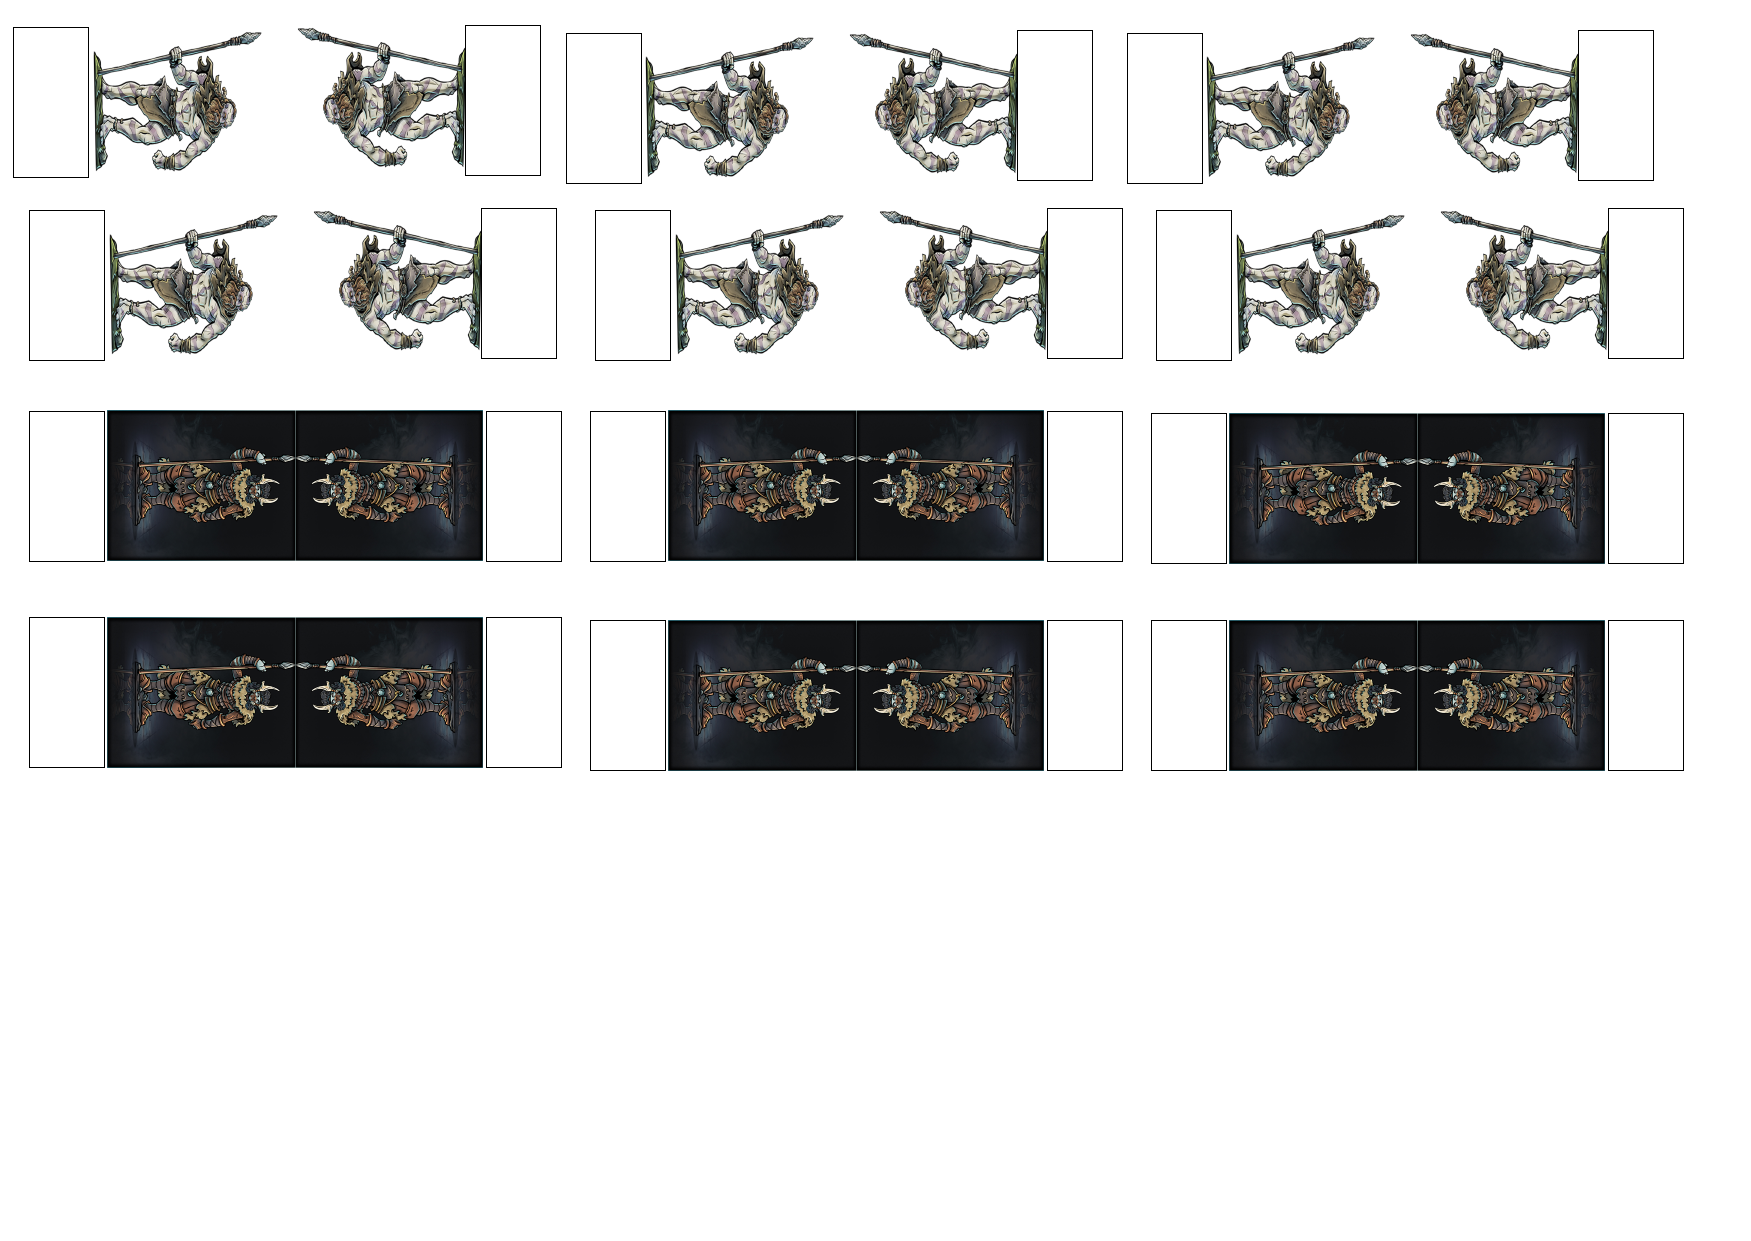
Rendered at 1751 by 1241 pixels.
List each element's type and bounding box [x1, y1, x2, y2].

picture [482, 210, 486, 358]
picture [107, 410, 483, 562]
picture [104, 206, 483, 364]
picture [668, 410, 1044, 562]
picture [466, 27, 470, 175]
picture [1229, 413, 1605, 564]
picture [1018, 32, 1023, 180]
picture [1231, 206, 1610, 364]
picture [641, 29, 1020, 187]
picture [107, 617, 483, 768]
picture [1579, 32, 1584, 180]
picture [1609, 210, 1613, 358]
picture [668, 620, 1044, 771]
picture [1202, 29, 1581, 187]
picture [88, 23, 467, 181]
picture [1229, 620, 1605, 771]
picture [670, 206, 1049, 364]
picture [1048, 210, 1052, 358]
